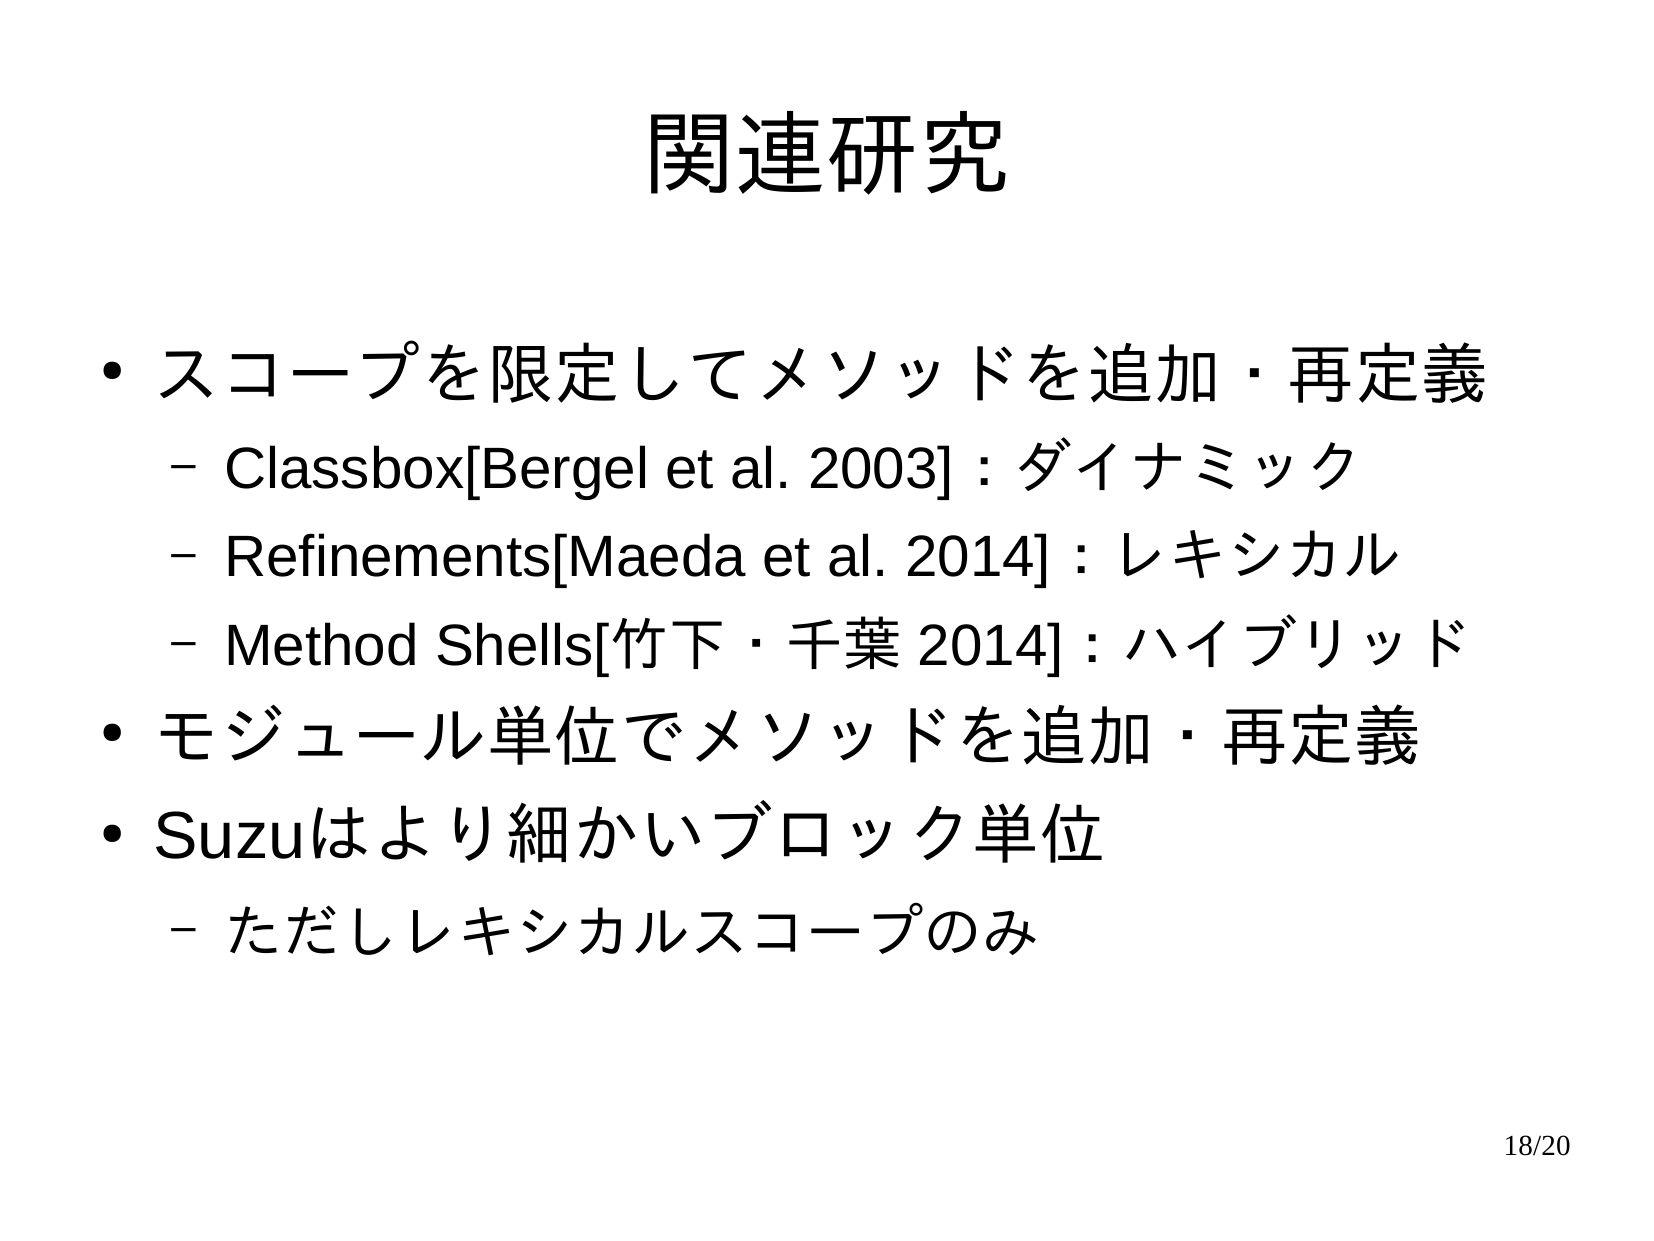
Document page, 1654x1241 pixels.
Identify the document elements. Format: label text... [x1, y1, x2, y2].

list スコープを限定してメソッドを追加・再定義 Classbox[Bergel et al. 2003]：ダイナミック Refinements[Maeda et al. 2014]：レキシカル Method Shells[竹下・千葉 2014]：ハイブリッド モジュール単位でメソッドを追加・再定義 Suzuはより細かいブロック単位 ただしレキシカルスコープのみ [82, 290, 1571, 1010]
title 関連研究 [82, 49, 1571, 257]
